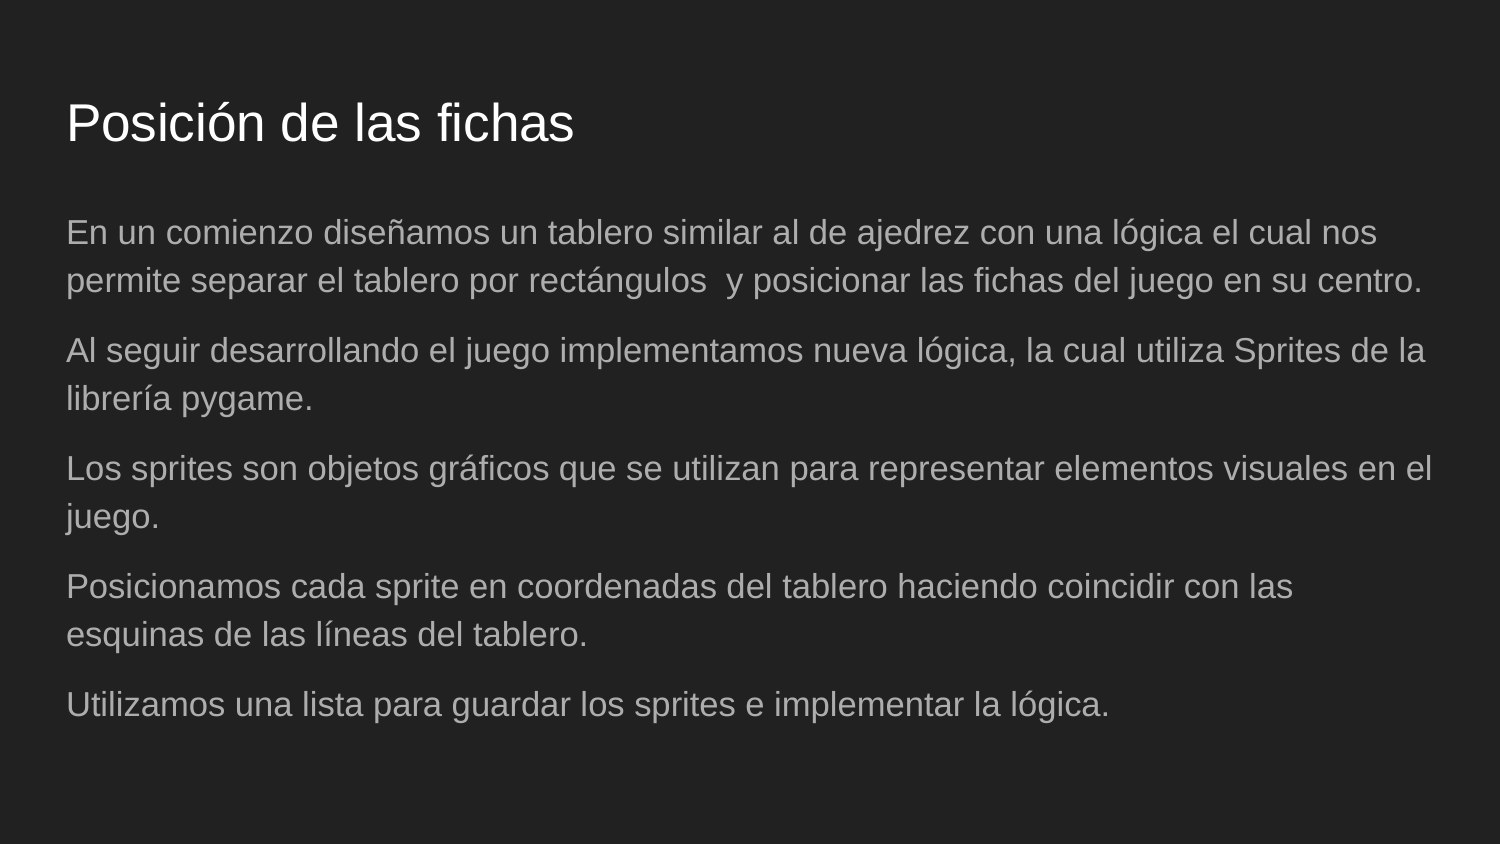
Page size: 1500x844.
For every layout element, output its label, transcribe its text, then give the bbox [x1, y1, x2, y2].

title Posición de las fichas [51, 72, 1449, 167]
list En un comienzo diseñamos un tablero similar al de ajedrez con una lógica el cual nos permite separar el tablero por rectángulos y posicionar las fichas del juego en su centro. Al seguir desarrollando el juego implementamos nueva lógica, la cual utiliza Sprites de la librería pygame. Los sprites son objetos gráficos que se utilizan para representar elementos visuales en el juego. Posicionamos cada sprite en coordenadas del tablero haciendo coincidir con las esquinas de las líneas del tablero. Utilizamos una lista para guardar los sprites e implementar la lógica. [51, 189, 1449, 750]
